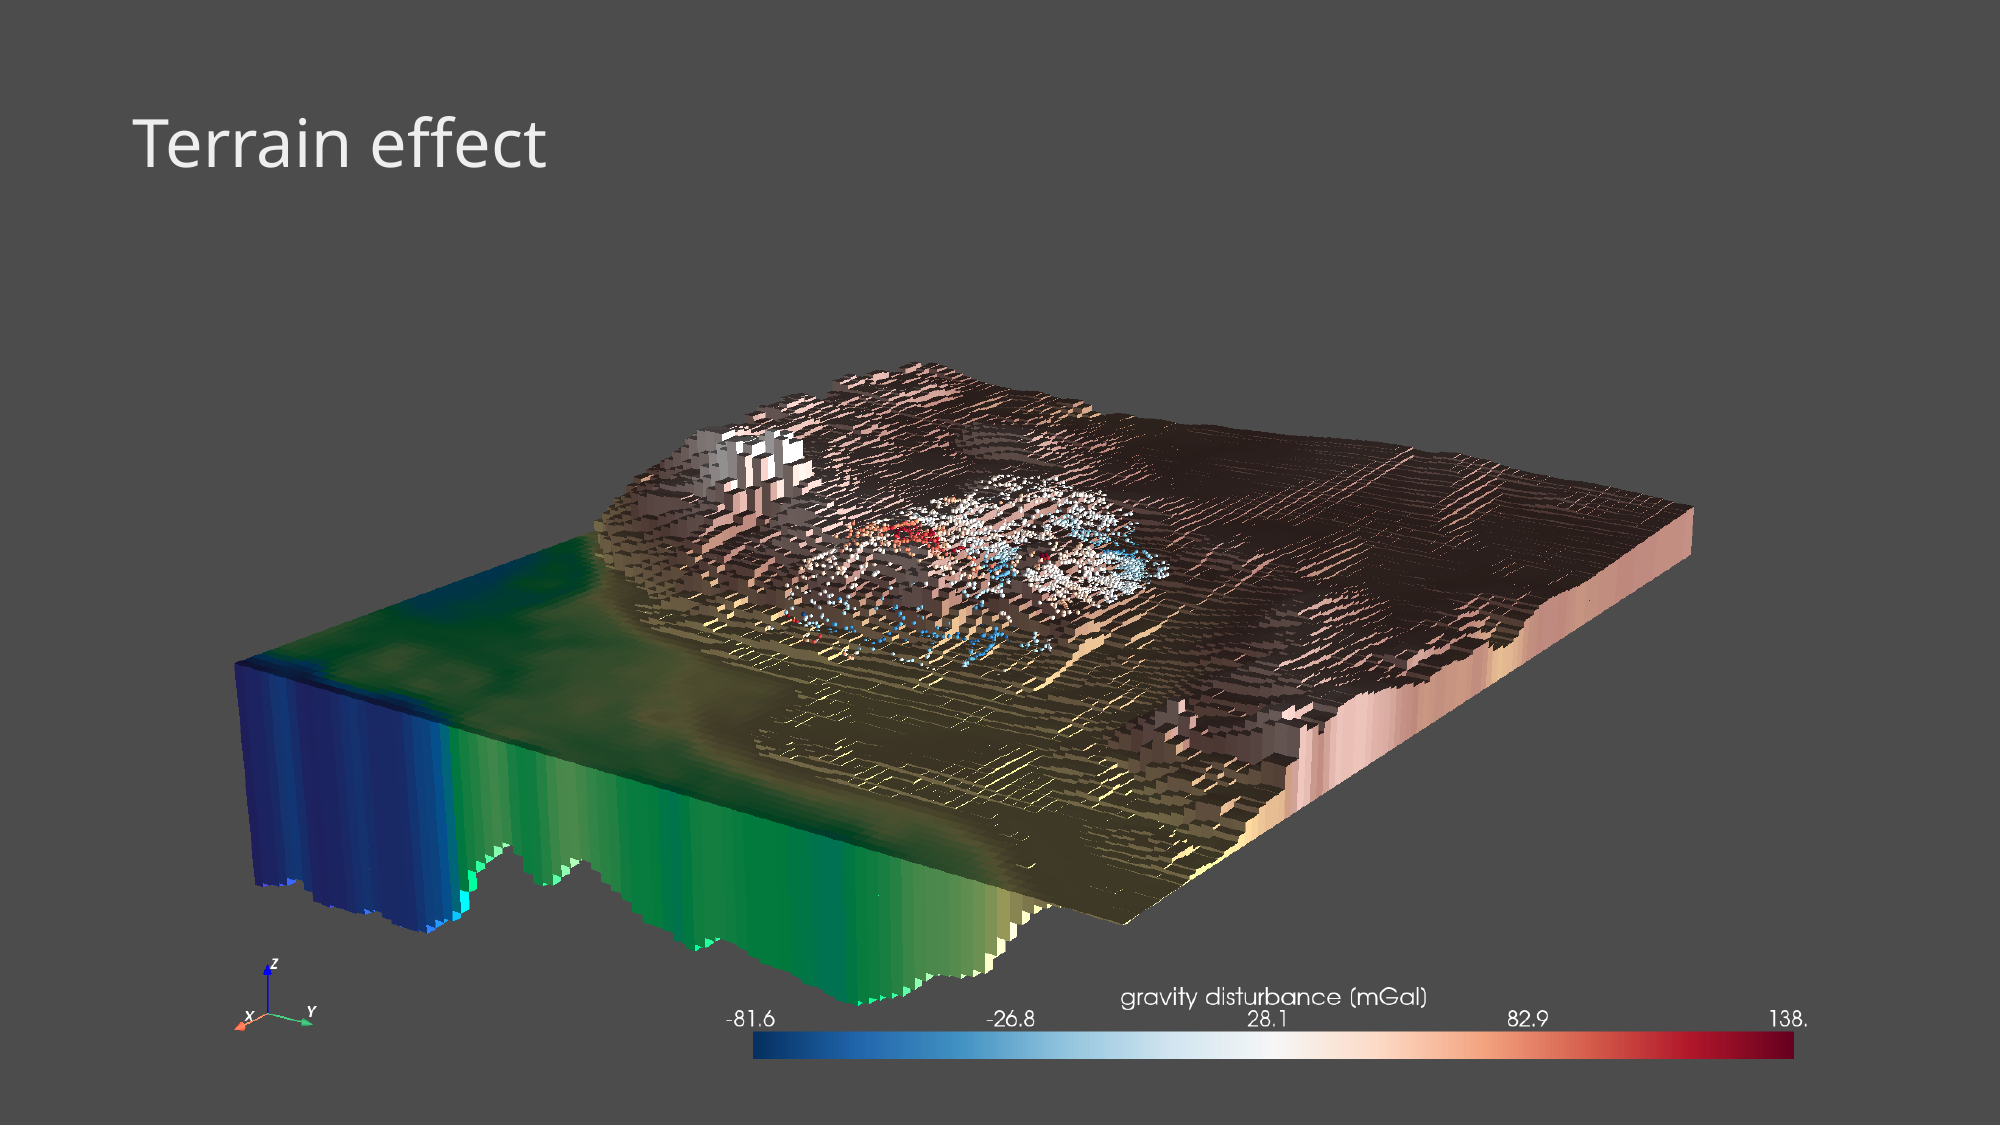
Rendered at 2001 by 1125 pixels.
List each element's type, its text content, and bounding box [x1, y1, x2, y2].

picture [84, 188, 1916, 1105]
text_box Terrain effect [118, 88, 1890, 188]
